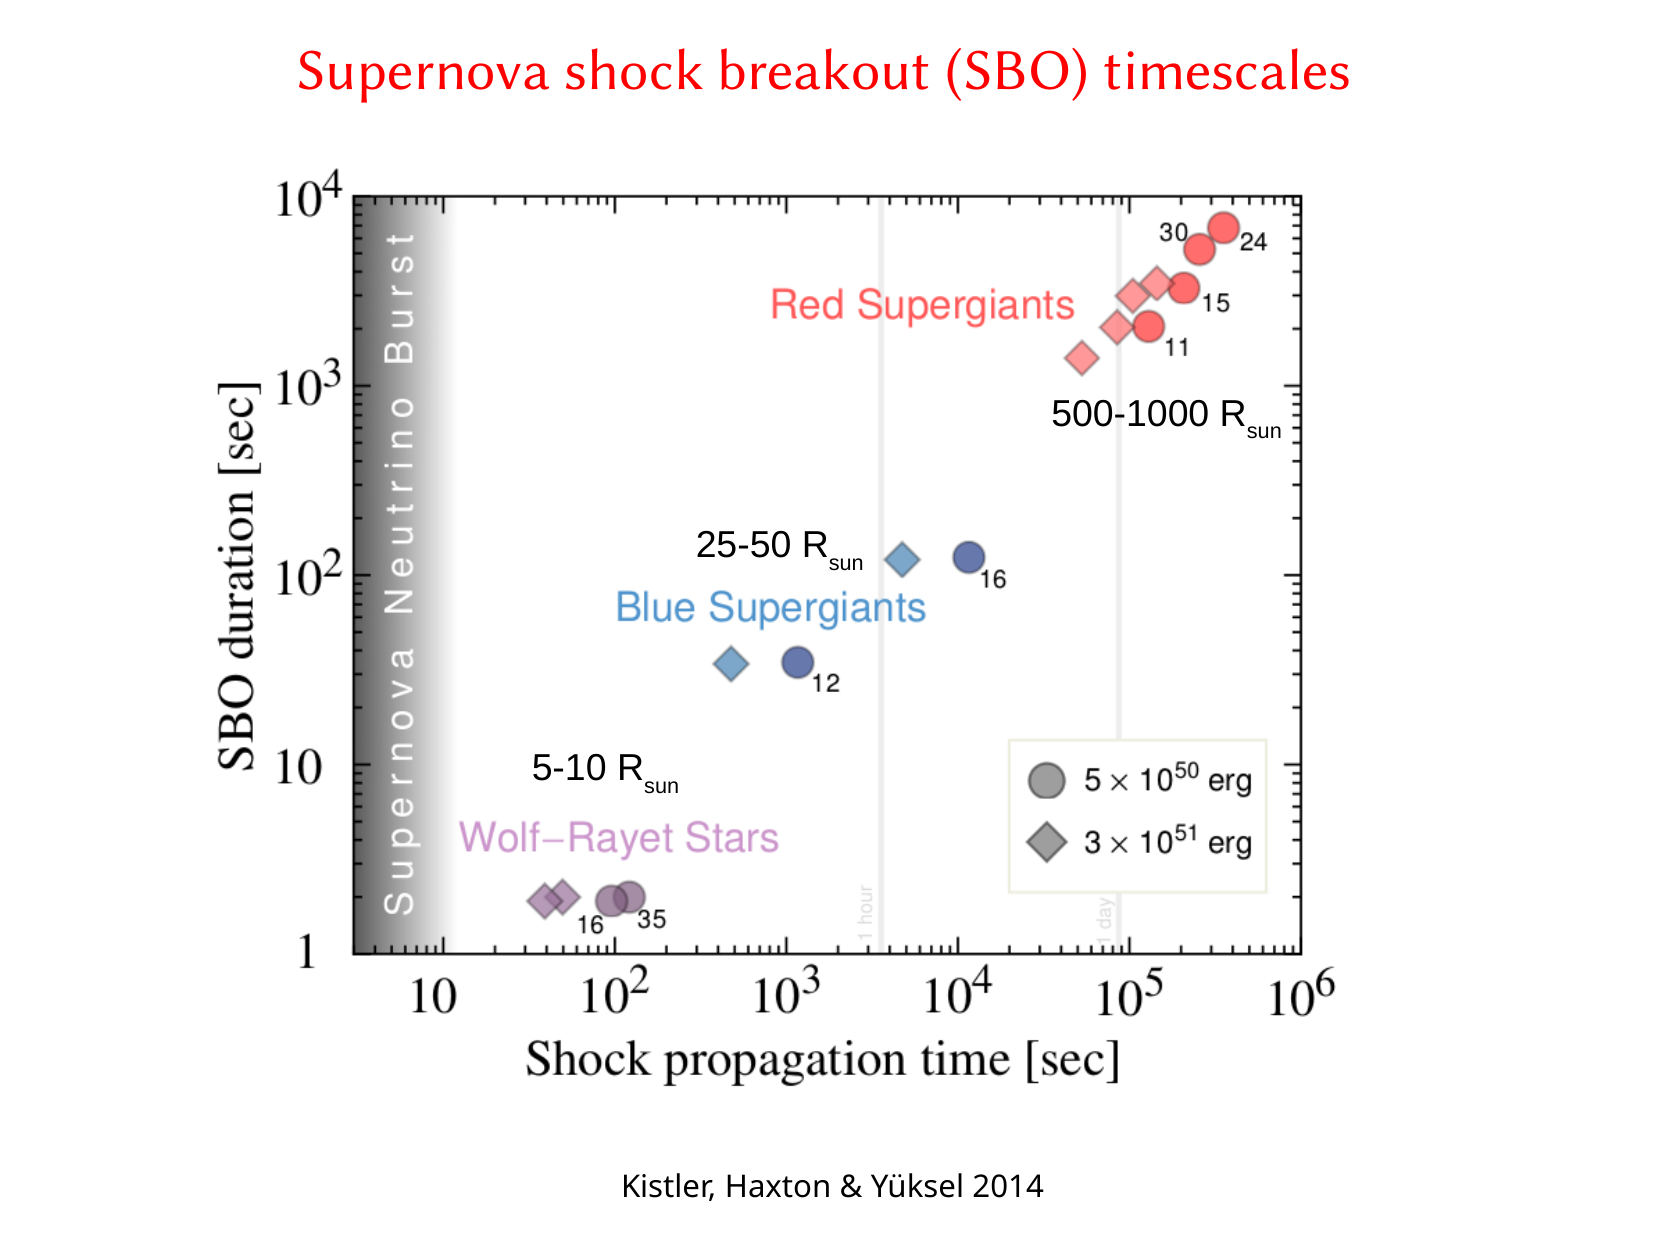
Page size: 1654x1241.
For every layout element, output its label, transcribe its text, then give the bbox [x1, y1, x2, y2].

text_box Supernova shock breakout (SBO) timescales [209, 30, 1440, 160]
text_box 500-1000 Rsun [1030, 384, 1303, 520]
text_box 25-50 Rsun [643, 516, 917, 652]
text_box 5-10 Rsun [469, 739, 742, 833]
picture [157, 159, 1358, 1100]
text_box Kistler, Haxton & Yüksel 2014 [511, 1156, 1155, 1235]
